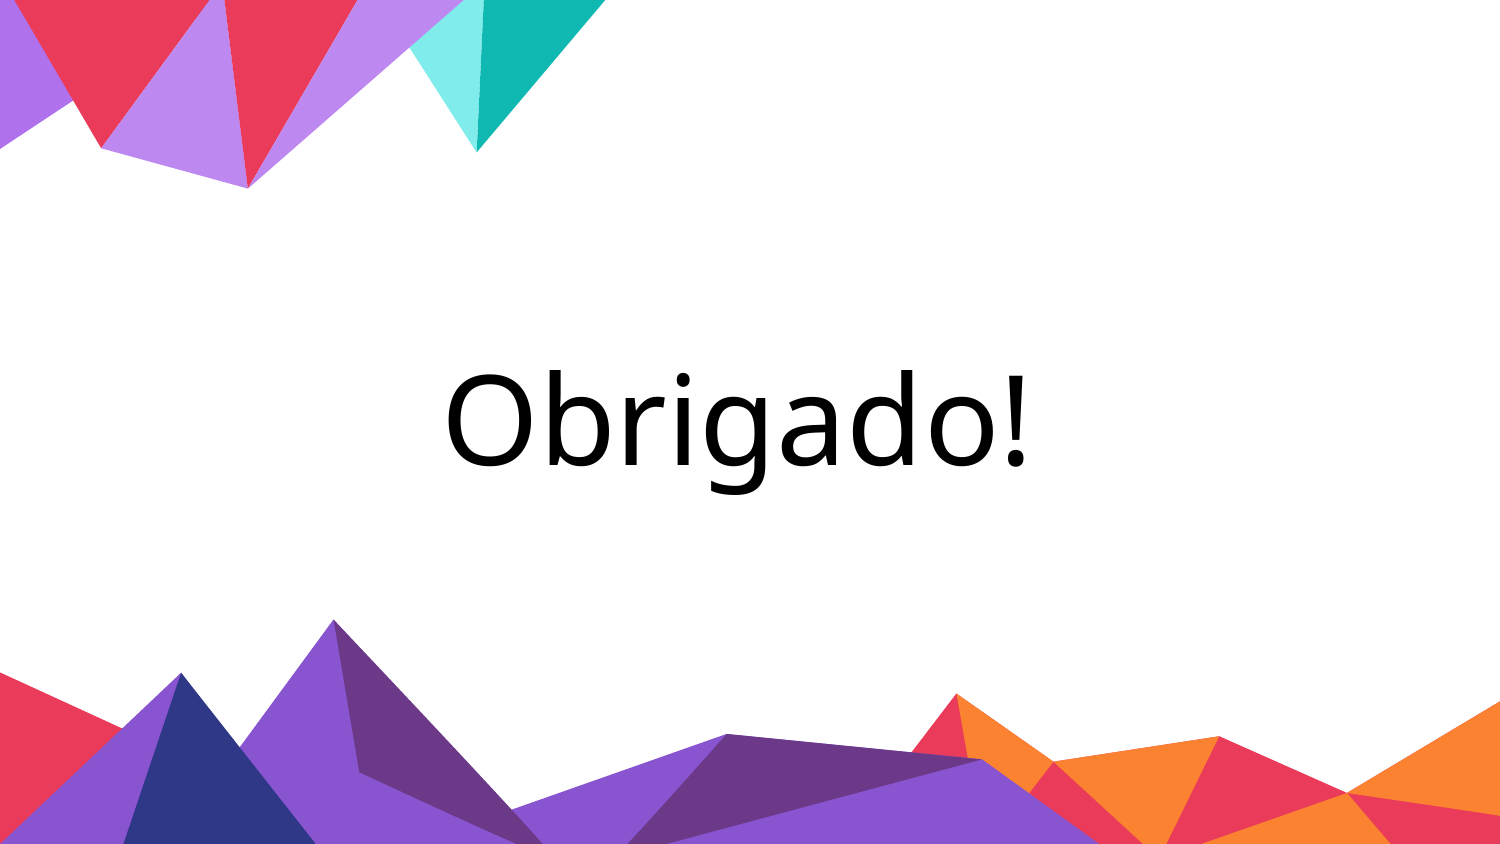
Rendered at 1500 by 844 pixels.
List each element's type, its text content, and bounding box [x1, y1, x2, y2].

title Obrigado! [189, 324, 1286, 459]
